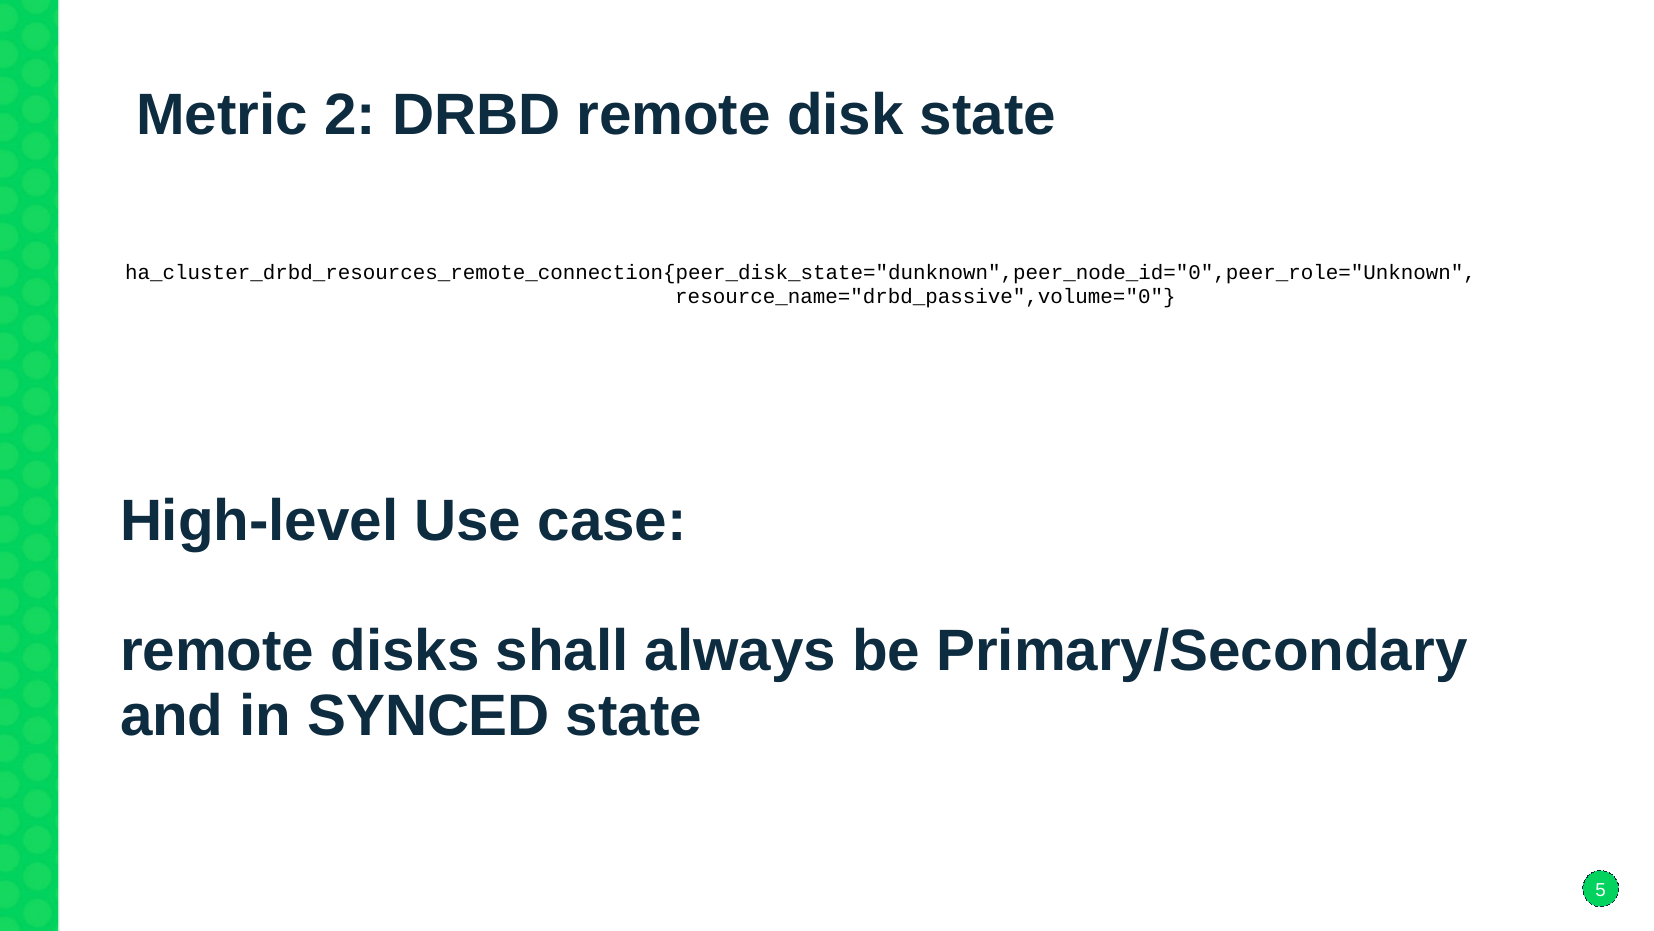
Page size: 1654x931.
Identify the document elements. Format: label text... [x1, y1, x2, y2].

text_box ha_cluster_drbd_resources_remote_connection{peer_disk_state="dunknown",peer_node_id="0",peer_role="Unknown", resource_name="drbd_passive",volume="0"} [110, 255, 1654, 541]
title Metric 2: DRBD remote disk state [121, 37, 1531, 193]
title High-level Use case: remote disks shall always be Primary/Secondary and in SYNCED state [105, 480, 1515, 756]
picture [0, 0, 76, 931]
